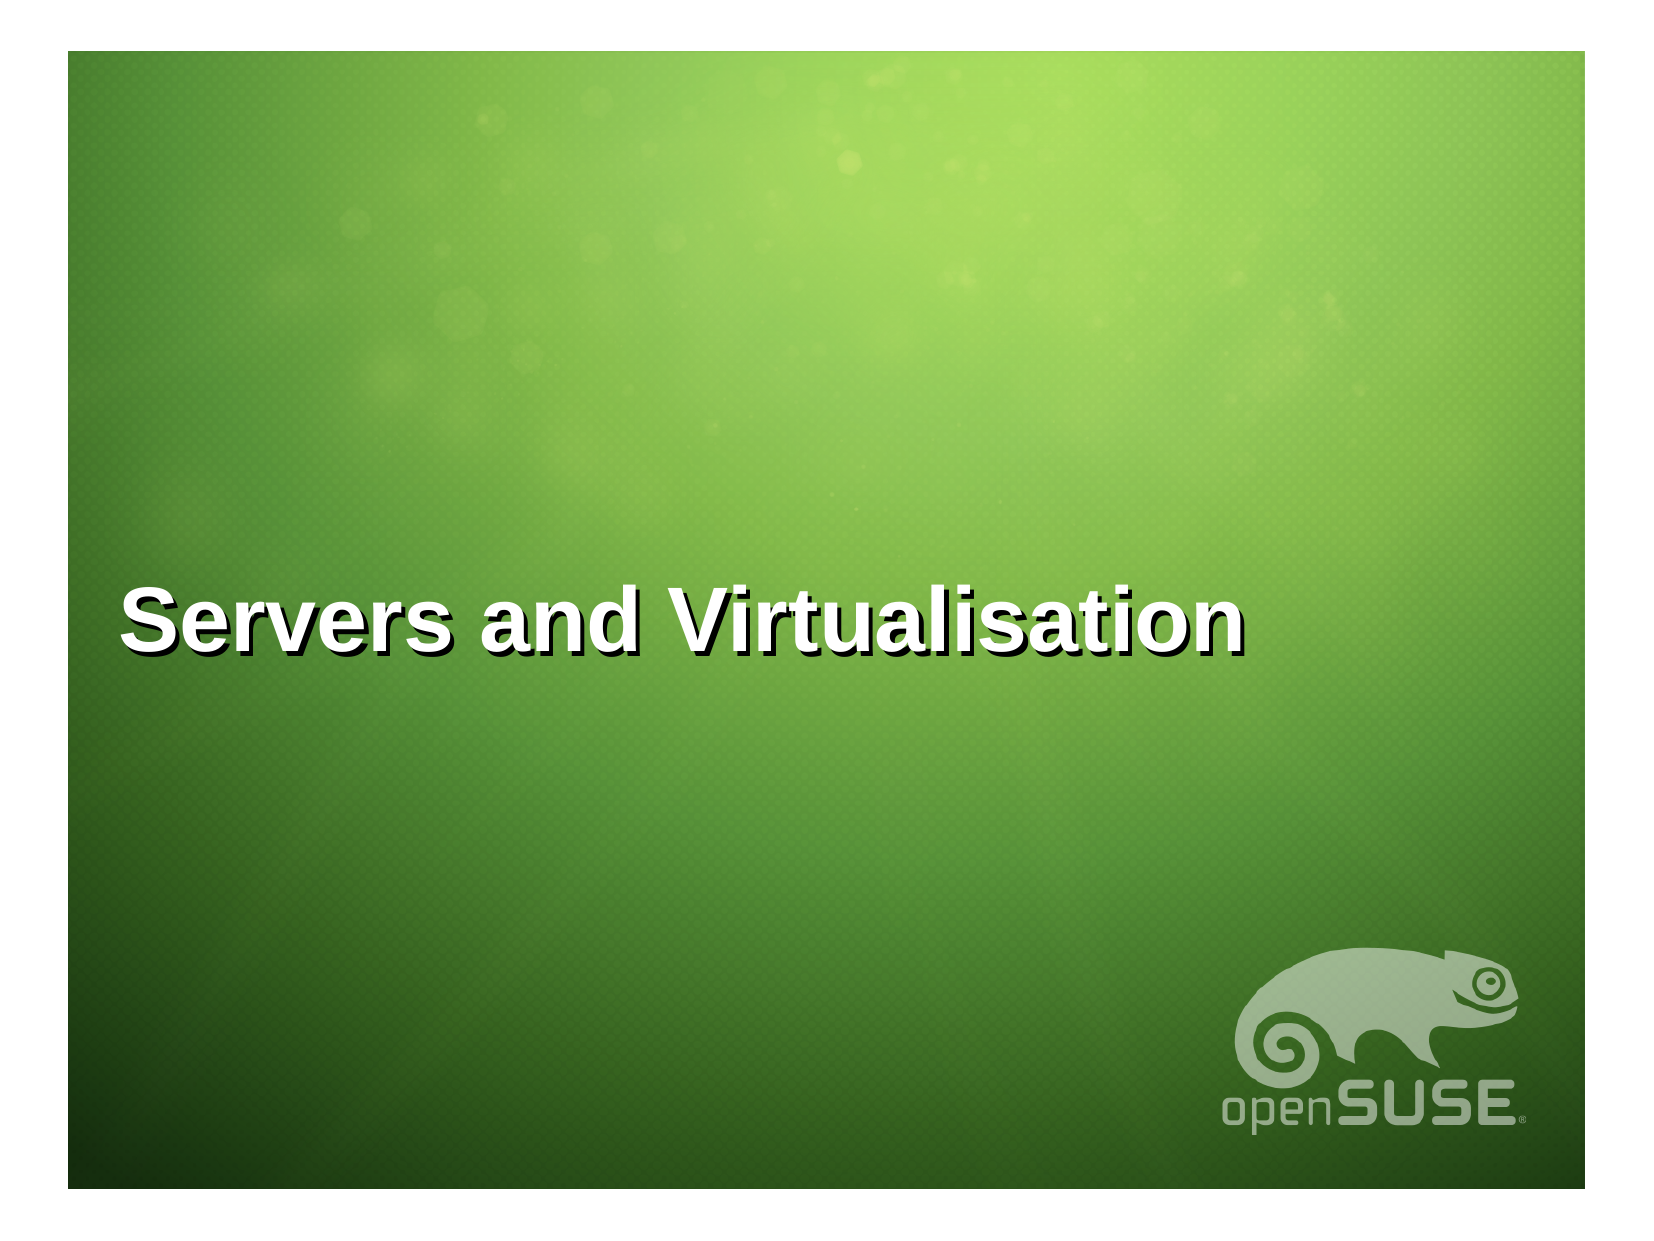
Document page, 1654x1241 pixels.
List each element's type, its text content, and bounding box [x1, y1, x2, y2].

title Servers and Virtualisation [118, 457, 1607, 783]
picture [68, 51, 1585, 1189]
